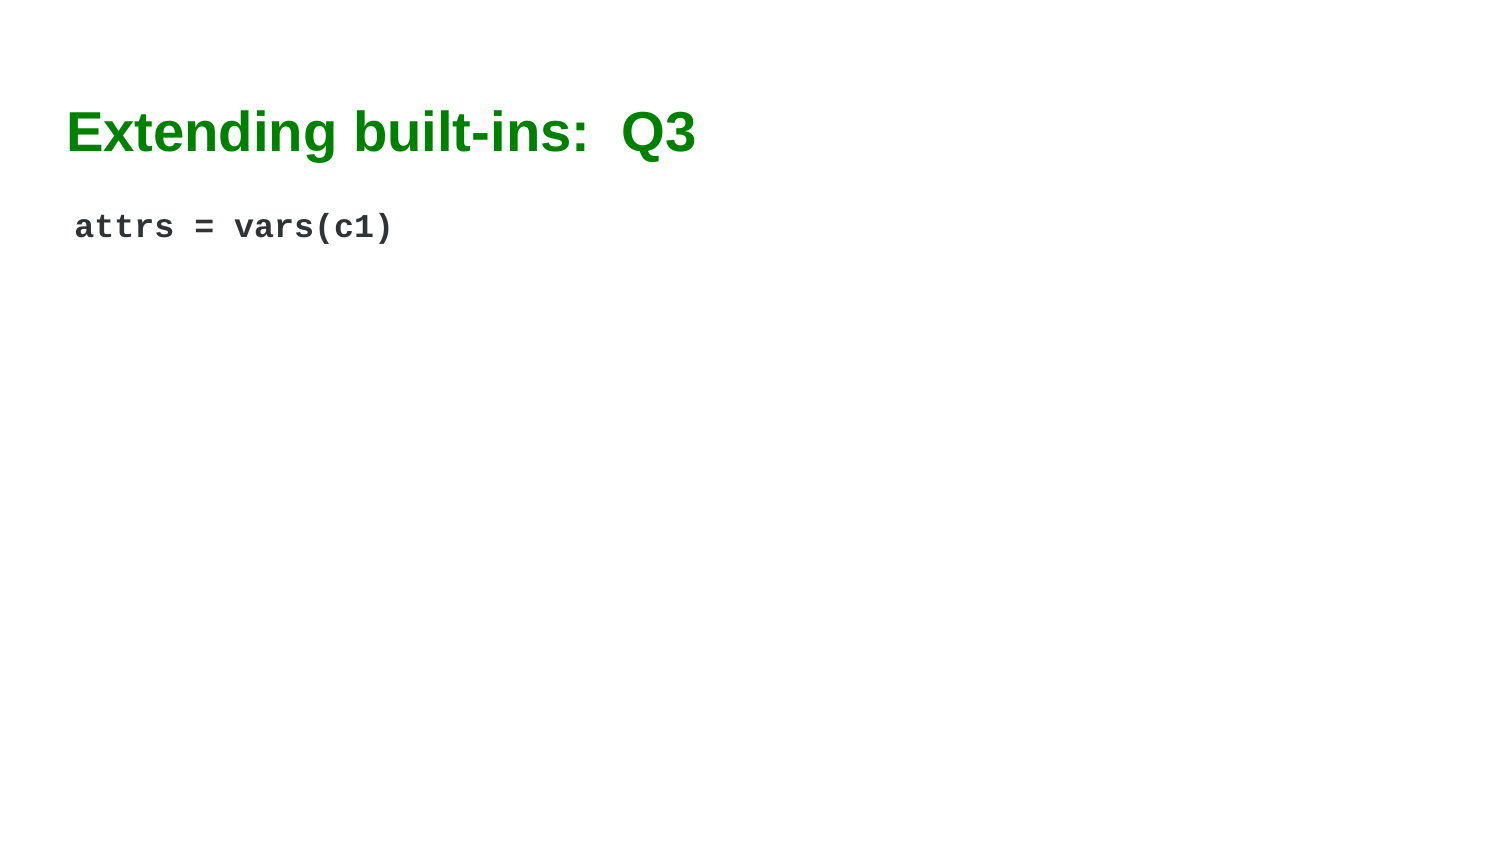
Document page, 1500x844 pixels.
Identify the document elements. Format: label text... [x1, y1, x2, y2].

title Extending built-ins: Q3 [51, 72, 1449, 167]
list attrs = vars(c1) [51, 189, 1449, 750]
